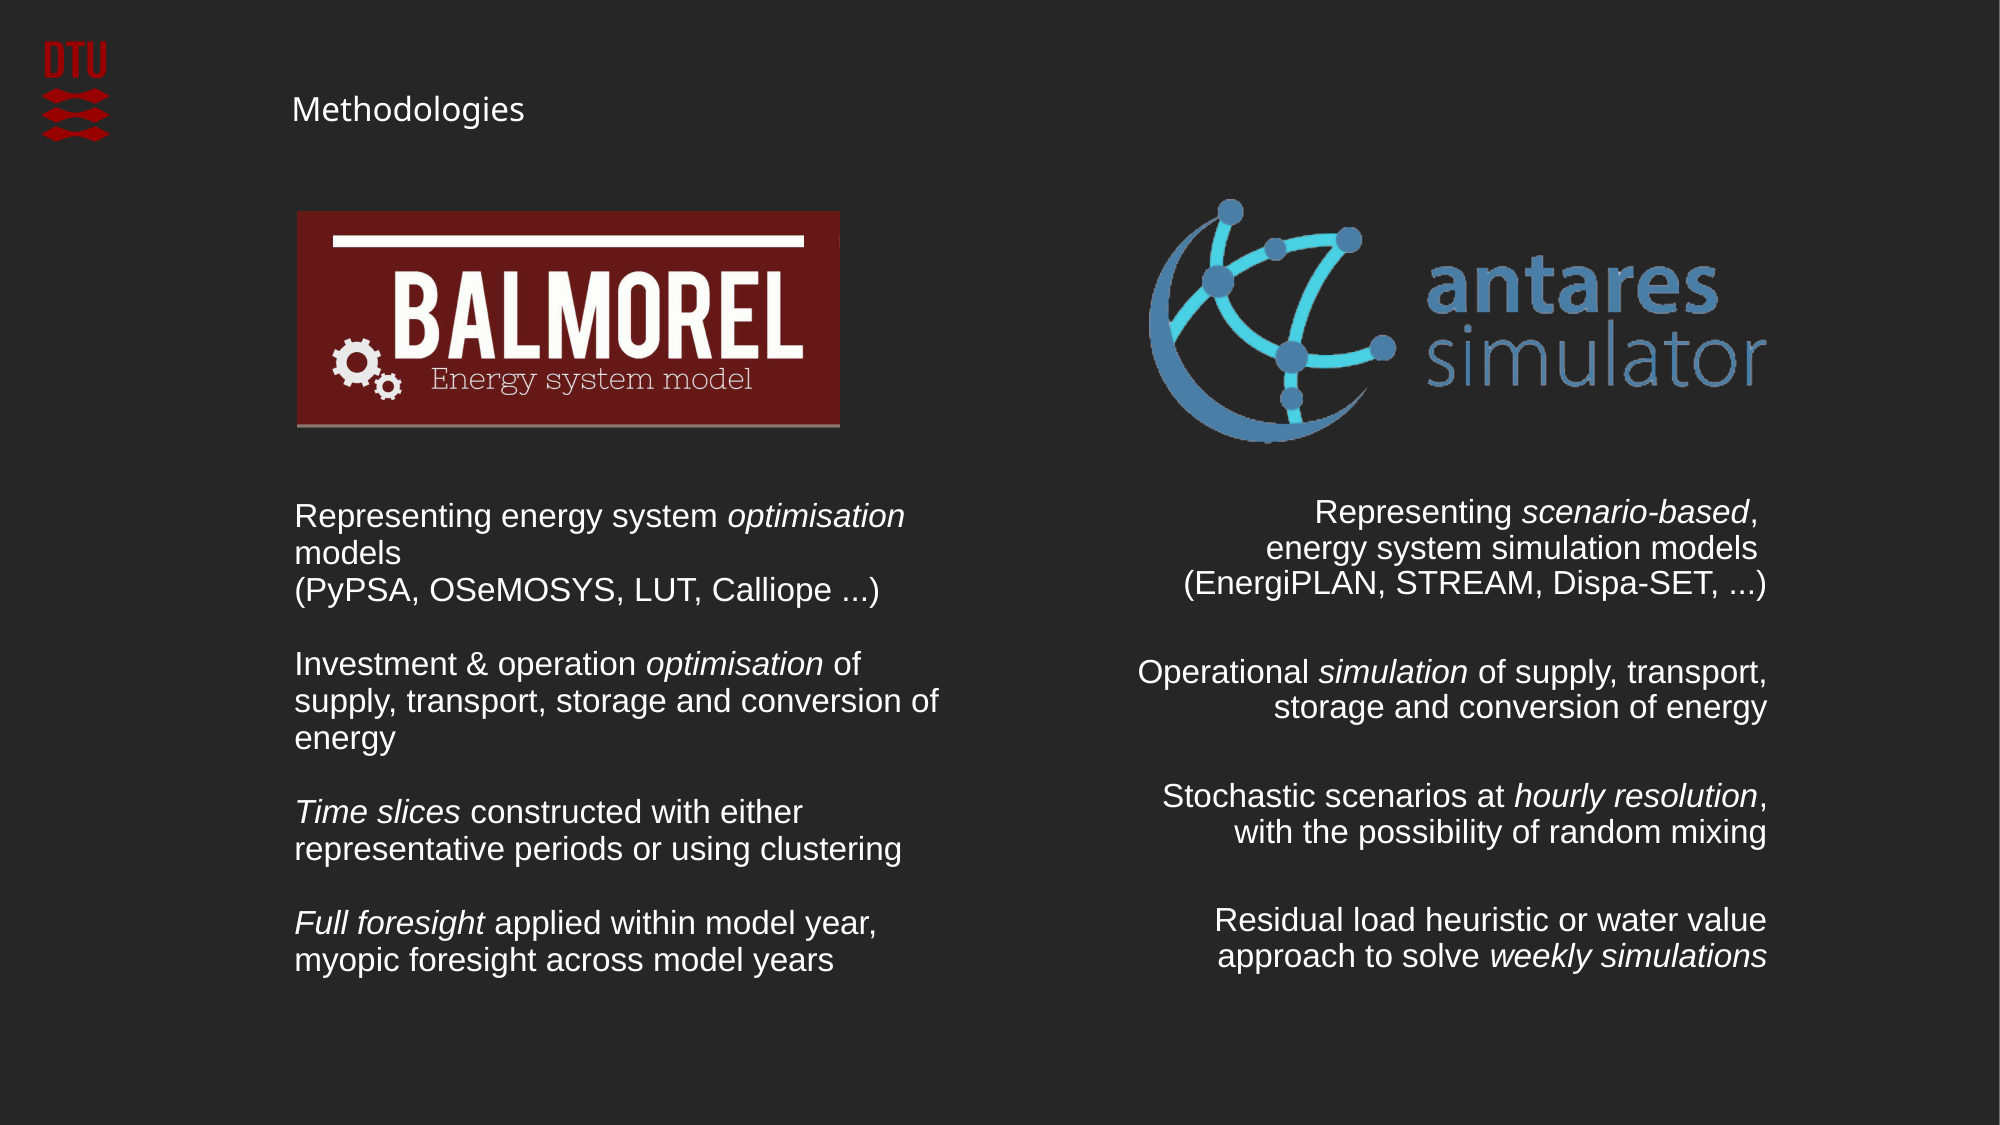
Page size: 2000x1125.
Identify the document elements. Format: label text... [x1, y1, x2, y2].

picture [296, 210, 840, 430]
text_box Representing energy system optimisation models (PyPSA, OSeMOSYS, LUT, Calliope ...) Investment & operation optimisation of supply, transport, storage and conversion of energy Time slices constructed with either representative periods or using clustering Full foresight applied within model year, myopic foresight across model years [279, 490, 980, 1024]
text_box Representing scenario-based, energy system simulation models (EnergiPLAN, STREAM, Dispa-SET, ...) Operational simulation of supply, transport, storage and conversion of energy Stochastic scenarios at hourly resolution, with the possibility of random mixing Residual load heuristic or water value approach to solve weekly simulations [1109, 487, 1783, 988]
picture [1148, 199, 1768, 445]
title Methodologies [291, 70, 1819, 148]
